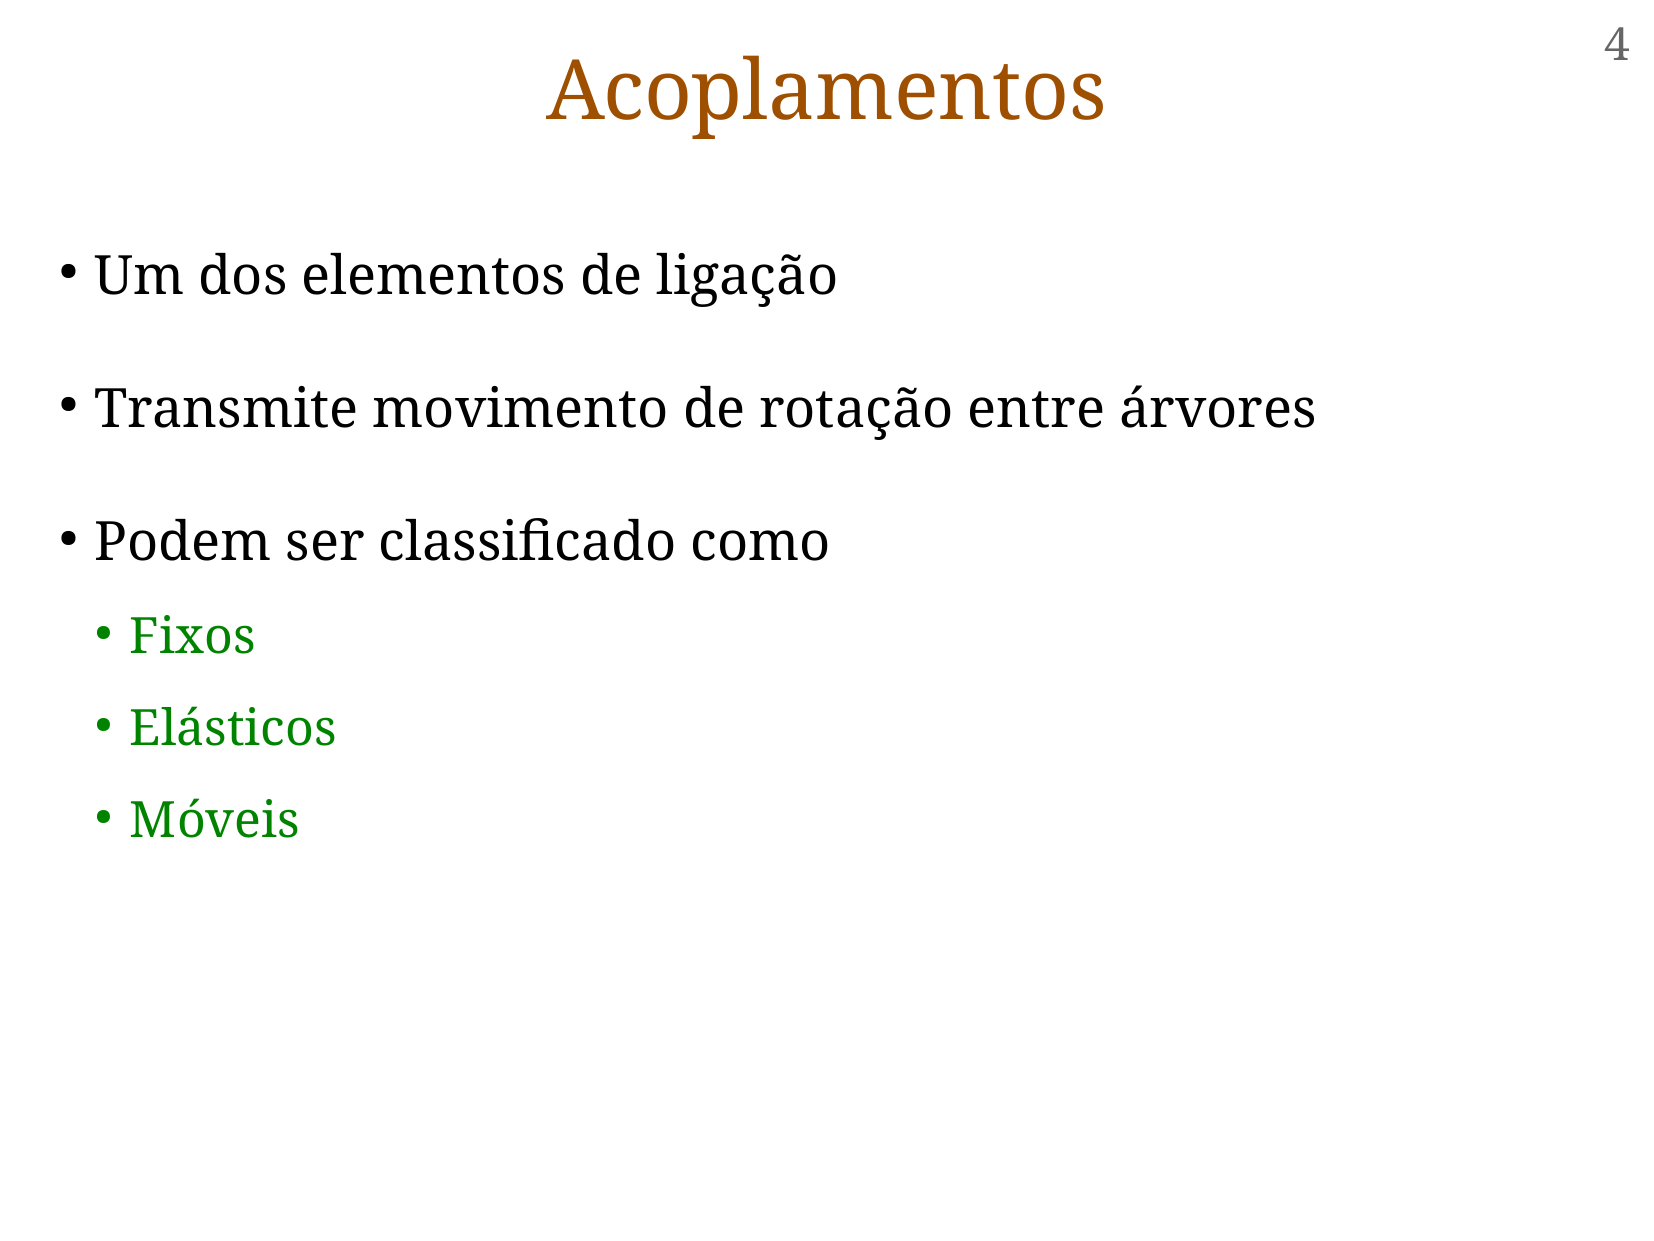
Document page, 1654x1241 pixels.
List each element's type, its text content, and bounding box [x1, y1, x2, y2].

list Um dos elementos de ligação Transmite movimento de rotação entre árvores Podem ser classificado como Fixos Elásticos Móveis [59, 236, 1595, 1211]
title Acoplamentos [59, 29, 1595, 148]
